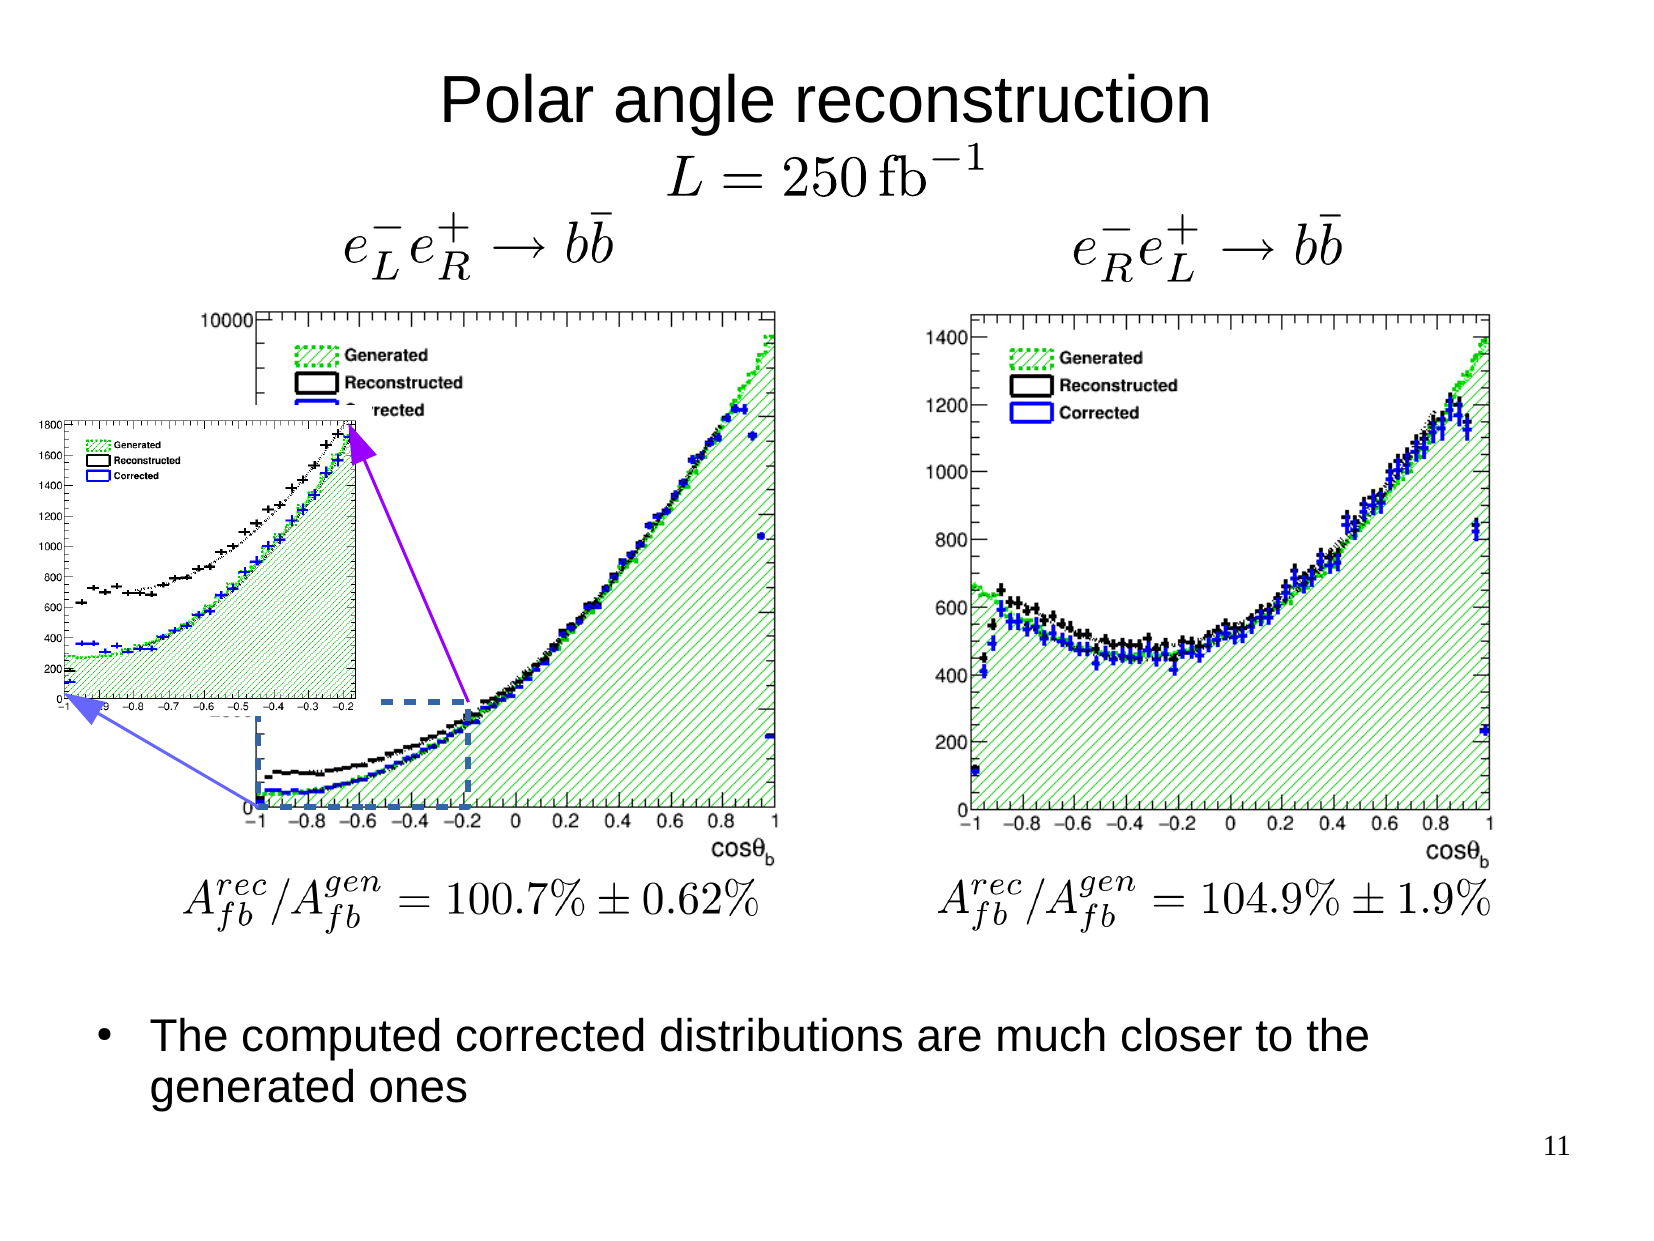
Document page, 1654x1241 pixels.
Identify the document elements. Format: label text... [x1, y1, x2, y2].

picture [916, 288, 1519, 870]
text_box [664, 142, 988, 198]
picture [182, 876, 758, 934]
picture [937, 876, 1490, 933]
list The computed corrected distributions are much closer to the generated ones [78, 1009, 1571, 1221]
picture [344, 212, 613, 281]
picture [1073, 214, 1342, 282]
picture [33, 285, 804, 868]
title Polar angle reconstruction [82, 49, 1571, 151]
